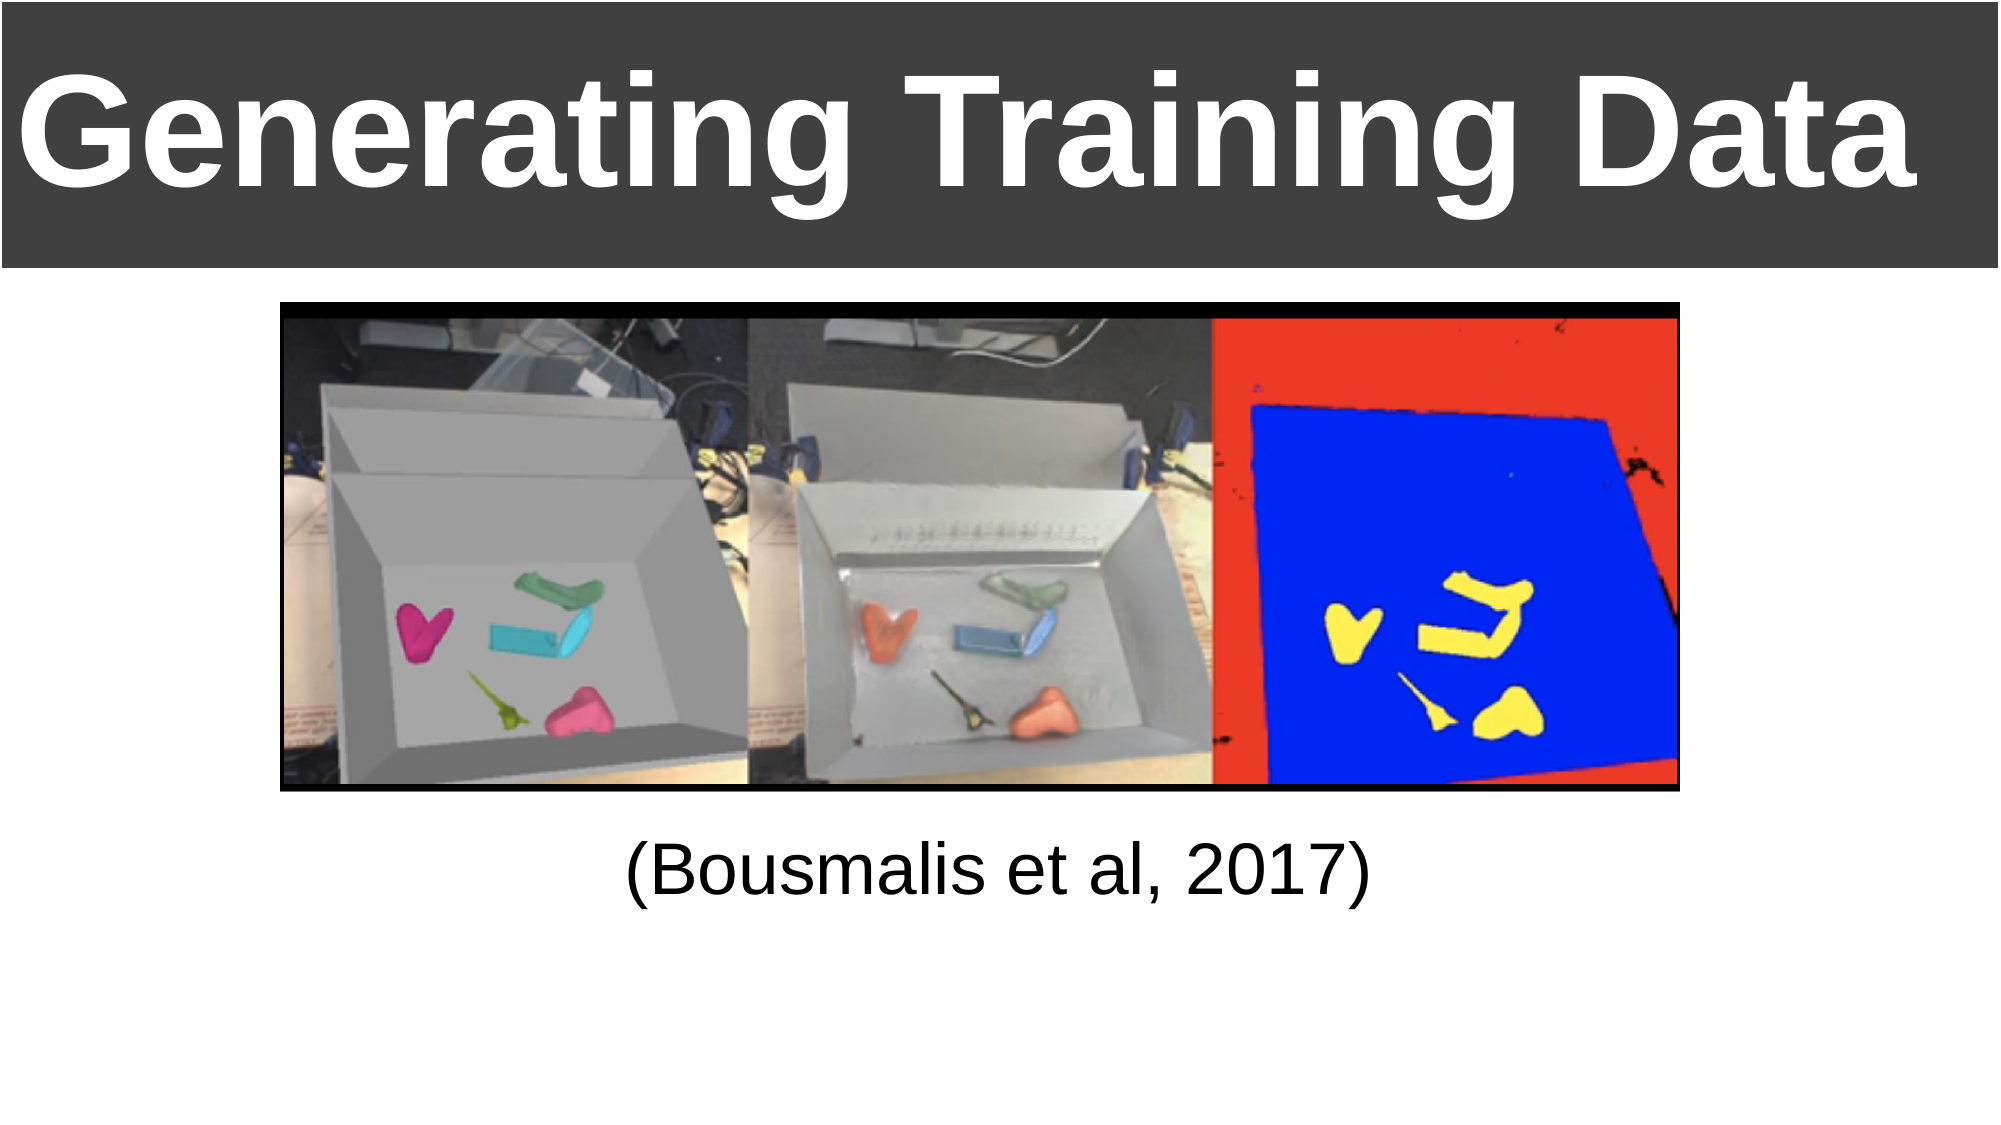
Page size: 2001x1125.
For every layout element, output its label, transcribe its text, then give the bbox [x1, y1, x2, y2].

title Generating Training Data [0, 0, 2000, 271]
text_box (Bousmalis et al, 2017) [616, 812, 1316, 918]
picture [280, 302, 1680, 792]
